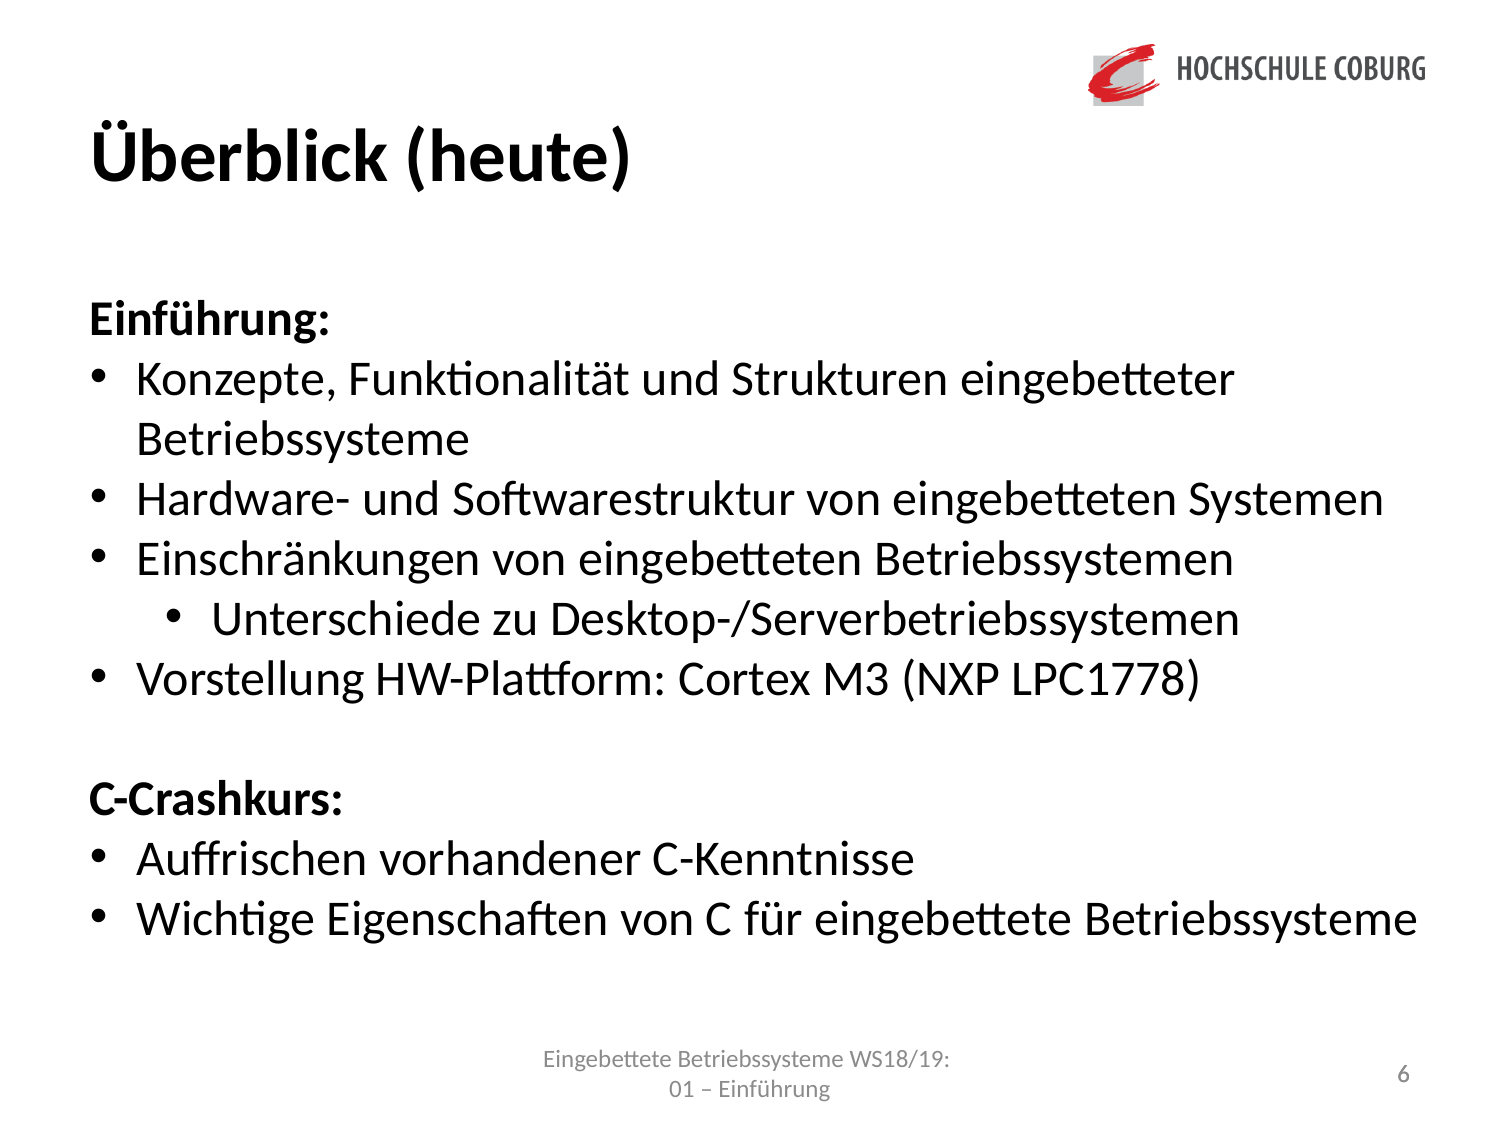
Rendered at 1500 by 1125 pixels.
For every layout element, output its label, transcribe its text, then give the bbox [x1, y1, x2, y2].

slide_number <number> [1074, 1042, 1425, 1103]
text_box Einführung: Konzepte, Funktionalität und Strukturen eingebetteter Betriebssysteme Hardware- und Softwarestruktur von eingebetteten Systemen Einschränkungen von eingebetteten Betriebssystemen Unterschiede zu Desktop-/Serverbetriebssystemen Vorstellung HW-Plattform: Cortex M3 (NXP LPC1778) C-Crashkurs: Auffrischen vorhandener C-Kenntnisse Wichtige Eigenschaften von C für eingebettete Betriebssysteme [75, 277, 1479, 953]
title Überblick (heute) [75, 45, 1425, 259]
picture [1088, 44, 1425, 106]
